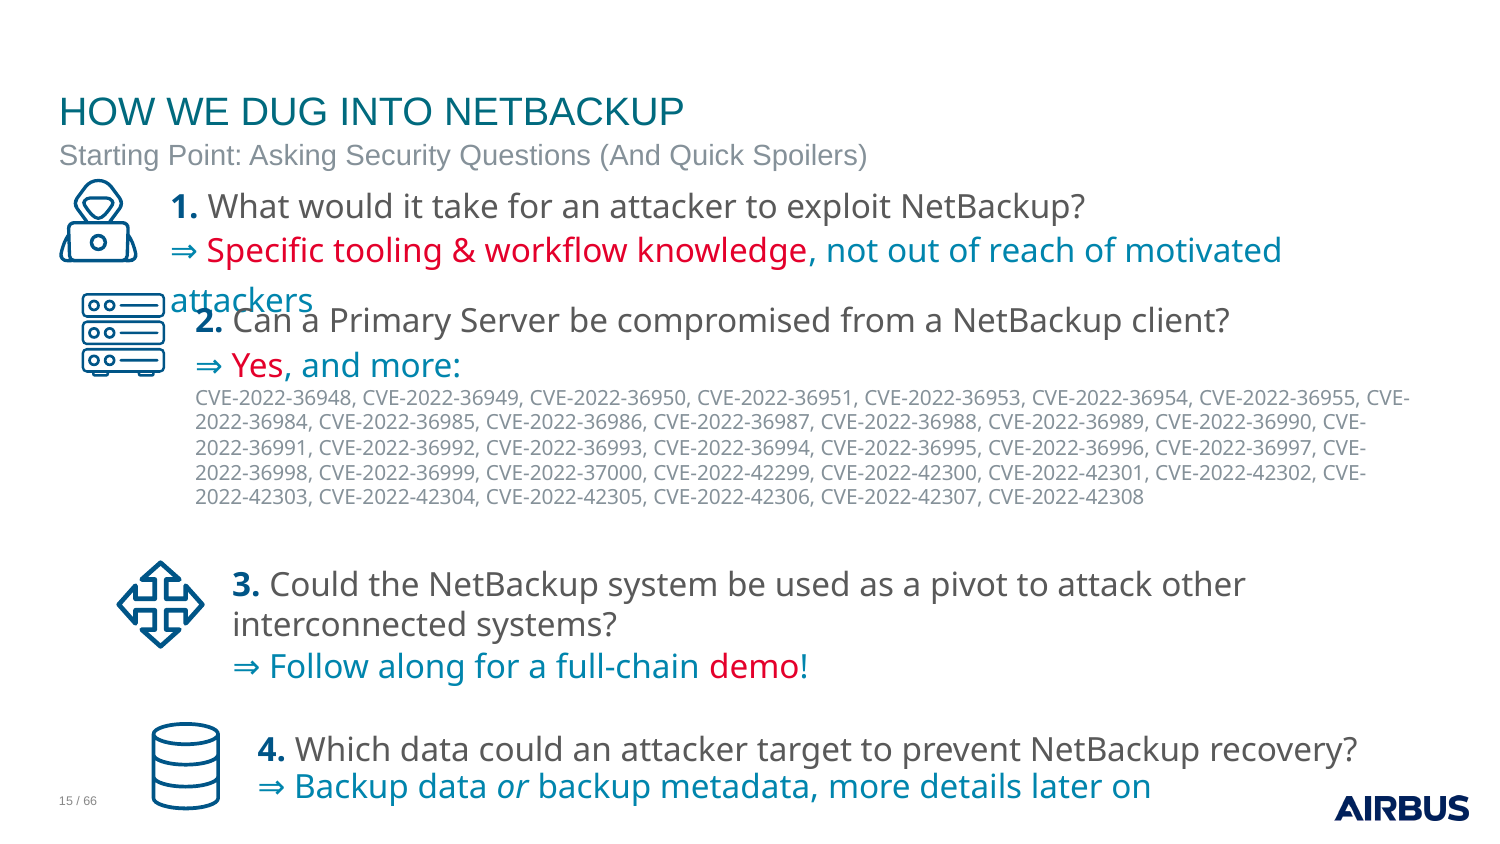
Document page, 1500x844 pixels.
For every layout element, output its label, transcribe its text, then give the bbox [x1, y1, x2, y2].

text_box [81, 320, 165, 346]
text_box 3. Could the NetBackup system be used as a pivot to attack other interconnected systems? [202, 562, 1431, 643]
text_box ⇒ Backup data or backup metadata, more details later on [227, 765, 1431, 813]
picture [1334, 795, 1469, 821]
text_box 1. What would it take for an attacker to exploit NetBackup? [140, 178, 1431, 219]
text_box ⇒ Specific tooling & workflow knowledge, not out of reach of motivated attackers [140, 219, 1431, 295]
text_box 2. Can a Primary Server be compromised from a NetBackup client? [165, 293, 1431, 334]
text_box [81, 347, 165, 377]
text_box ⇒ Yes, and more: CVE-2022-36948, CVE-2022-36949, CVE-2022-36950, CVE-2022-36951, CVE-2022-36953, CVE-2022-36954, CVE-2022-36955, CVE-2022-36984, CVE-2022-36985, CVE-2022-36986, CVE-2022-36987, CVE-2022-36988, CVE-2022-36989, CVE-2022-36990, CVE-2022-36991, CVE-2022-36992, CVE-2022-36993, CVE-2022-36994, CVE-2022-36995, CVE-2022-36996, CVE-2022-36997, CVE-2022-36998, CVE-2022-36999, CVE-2022-37000, CVE-2022-42299, CVE-2022-42300, CVE-2022-42301, CVE-2022-42302, CVE-2022-42303, CVE-2022-42304, CVE-2022-42305, CVE-2022-42306, CVE-2022-42307, CVE-2022-42308 [165, 334, 1431, 517]
text_box [151, 722, 220, 811]
text_box 4. Which data could an attacker target to prevent NetBackup recovery? [227, 722, 1431, 765]
text_box [59, 178, 138, 263]
text_box [81, 293, 165, 318]
title HOW WE DUG INTO NETBACKUP Starting Point: Asking Security Questions (And Quick Spoilers) [58, 80, 1441, 192]
text_box ⇒ Follow along for a full-chain demo! [202, 644, 1431, 693]
